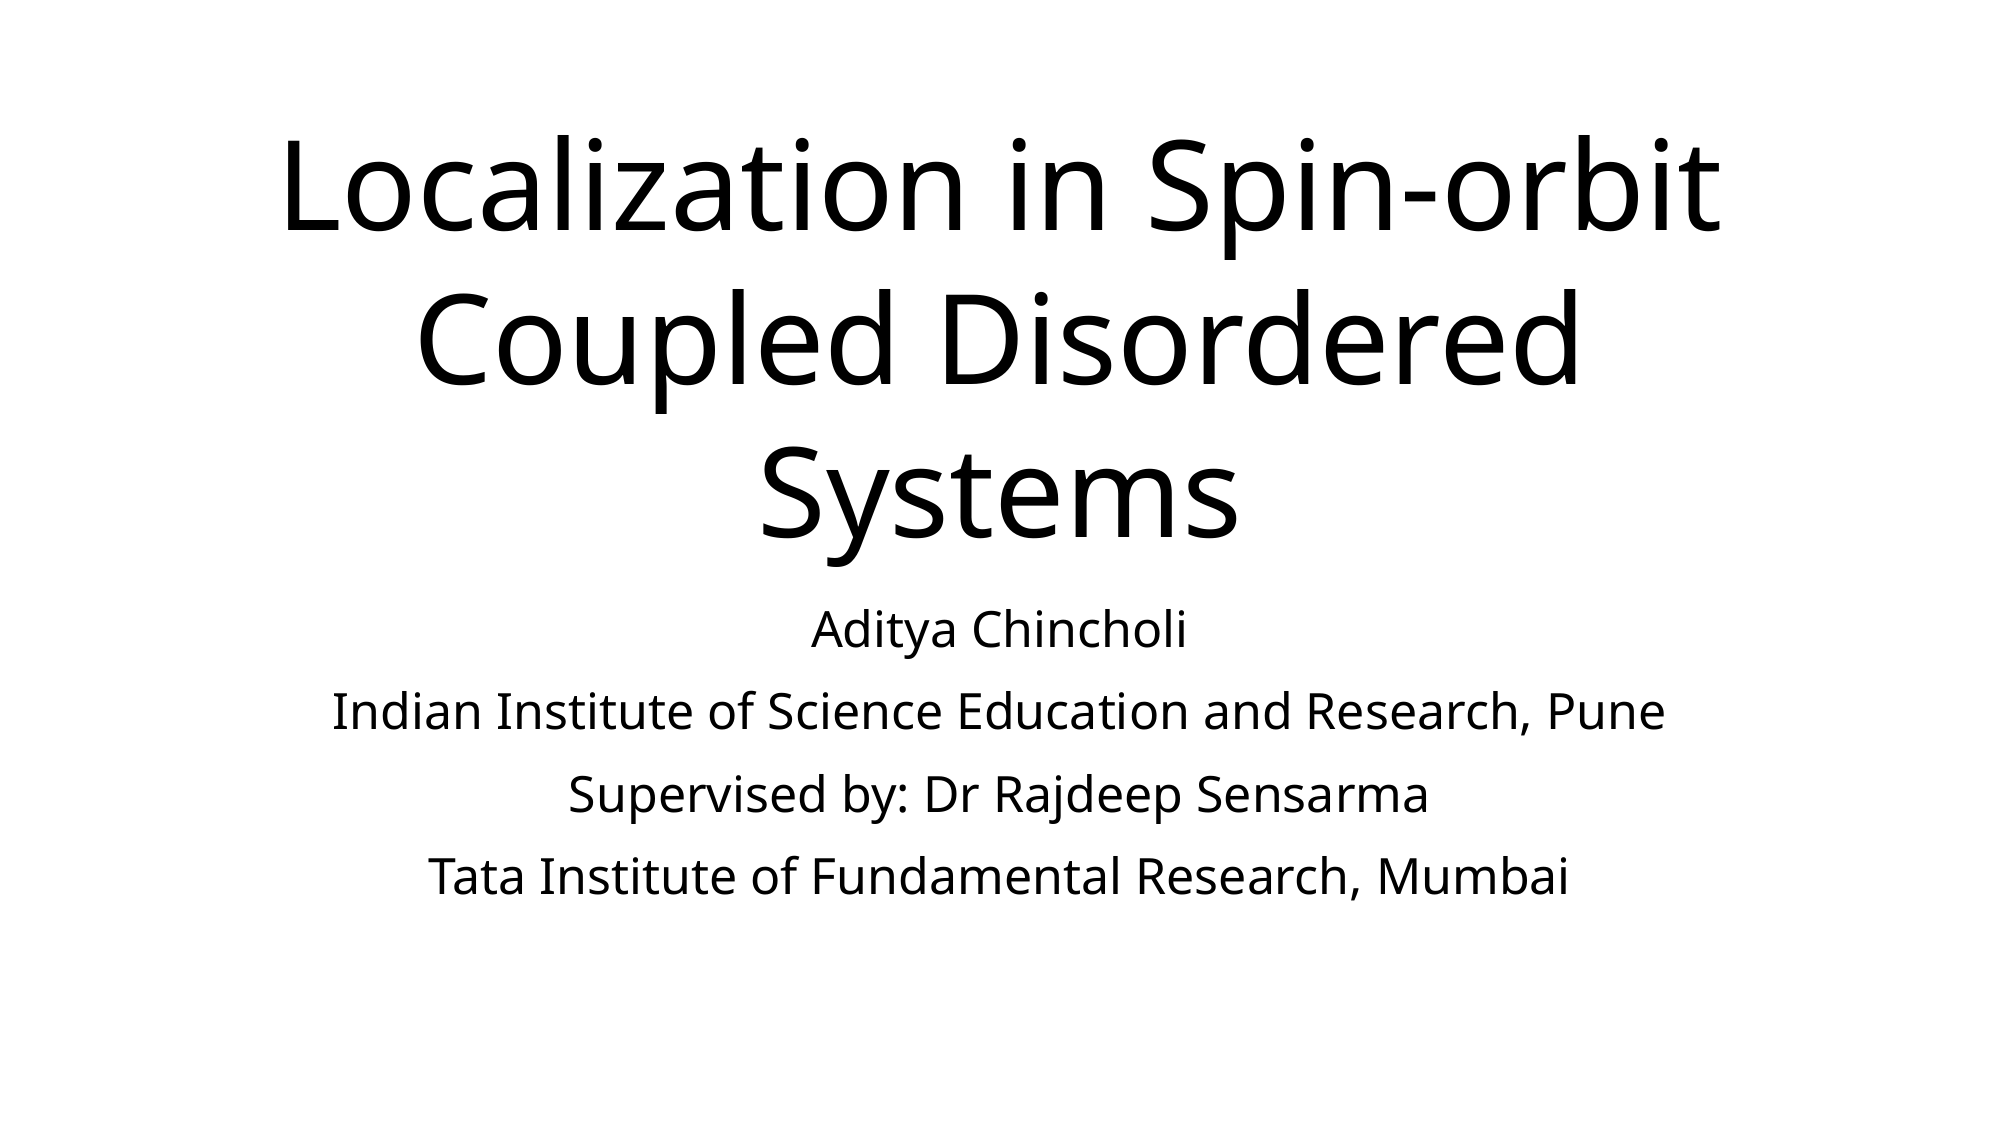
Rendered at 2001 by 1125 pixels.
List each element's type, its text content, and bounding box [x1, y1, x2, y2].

title Localization in Spin-orbit Coupled Disordered Systems [250, 184, 1751, 576]
subtitle Aditya Chincholi Indian Institute of Science Education and Research, Pune Supervised by: Dr Rajdeep Sensarma Tata Institute of Fundamental Research, Mumbai [250, 591, 1751, 863]
